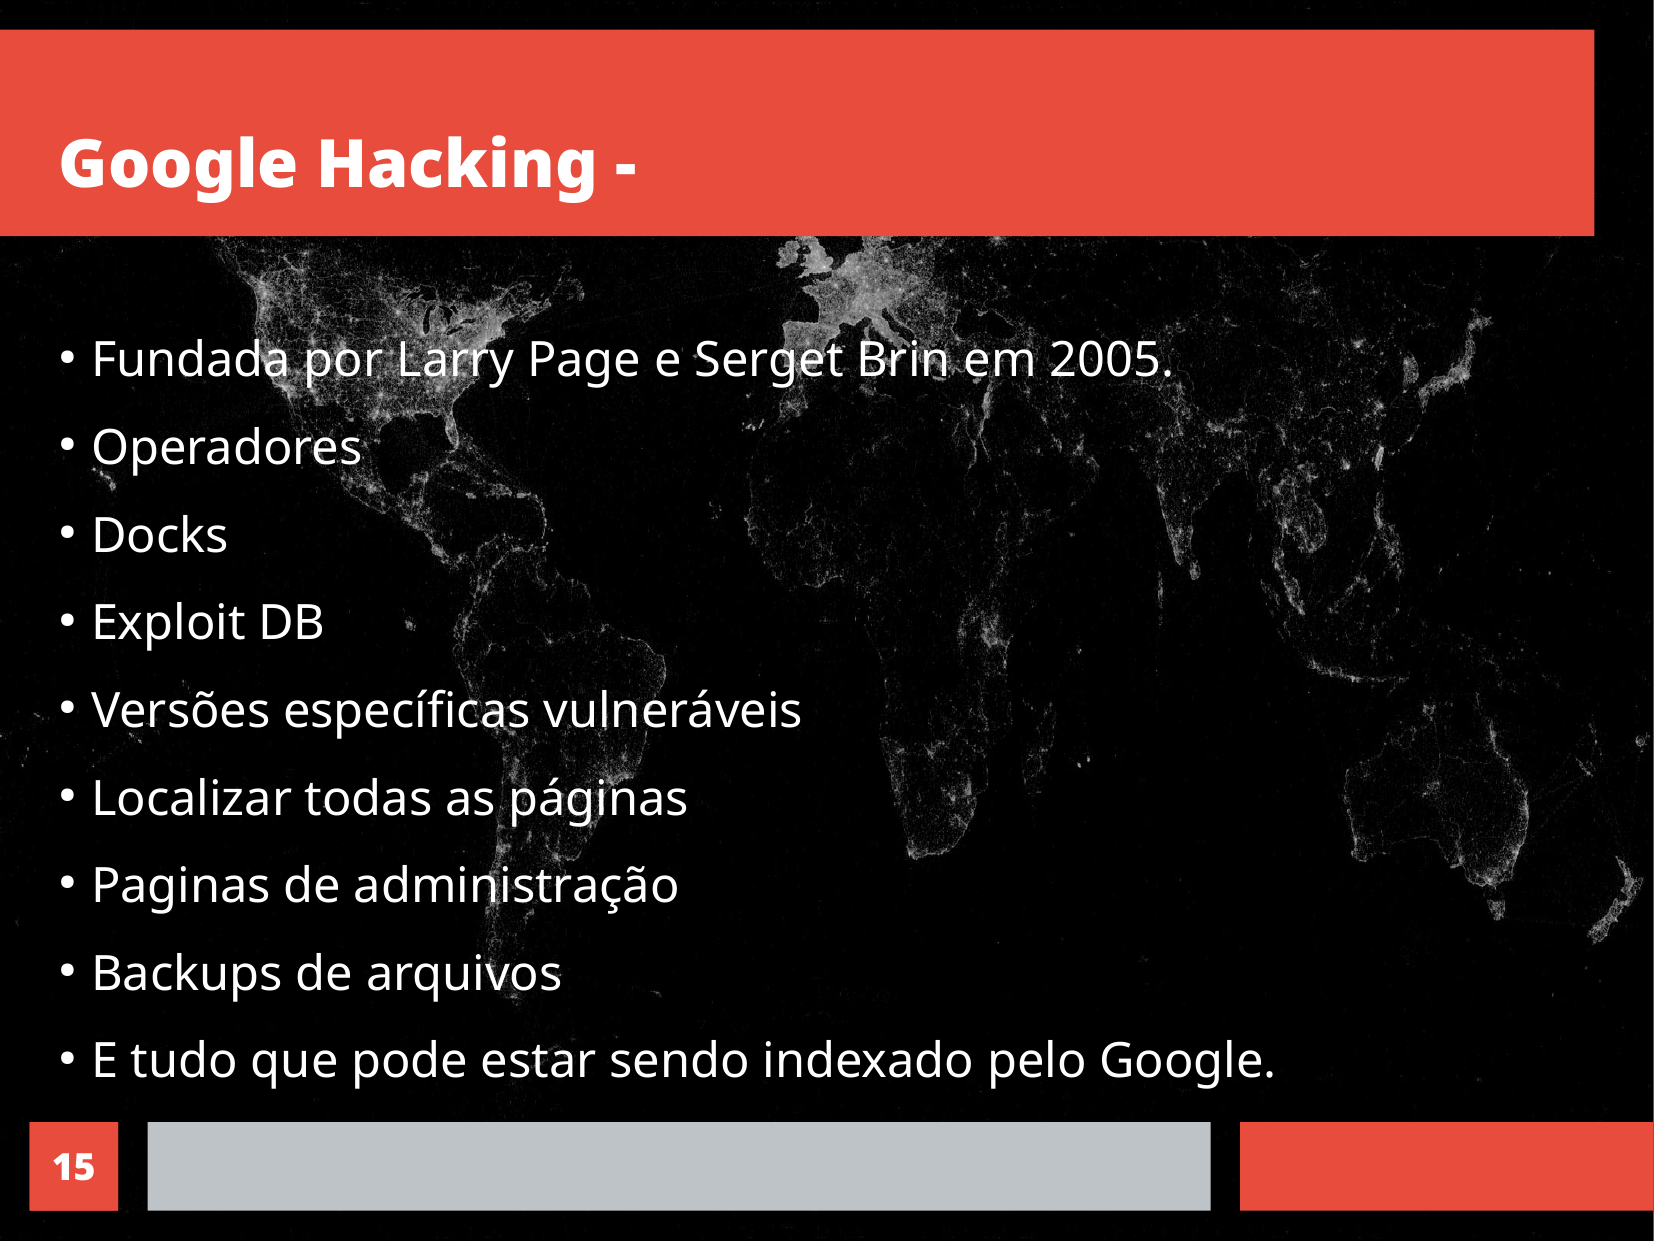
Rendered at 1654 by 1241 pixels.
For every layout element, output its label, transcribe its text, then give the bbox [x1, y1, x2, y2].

picture [0, 0, 1654, 1241]
list Fundada por Larry Page e Serget Brin em 2005. Operadores Docks Exploit DB Versões específicas vulneráveis Localizar todas as páginas Paginas de administração Backups de arquivos E tudo que pode estar sendo indexado pelo Google. [59, 324, 1565, 1093]
title Google Hacking - [59, 59, 1595, 207]
